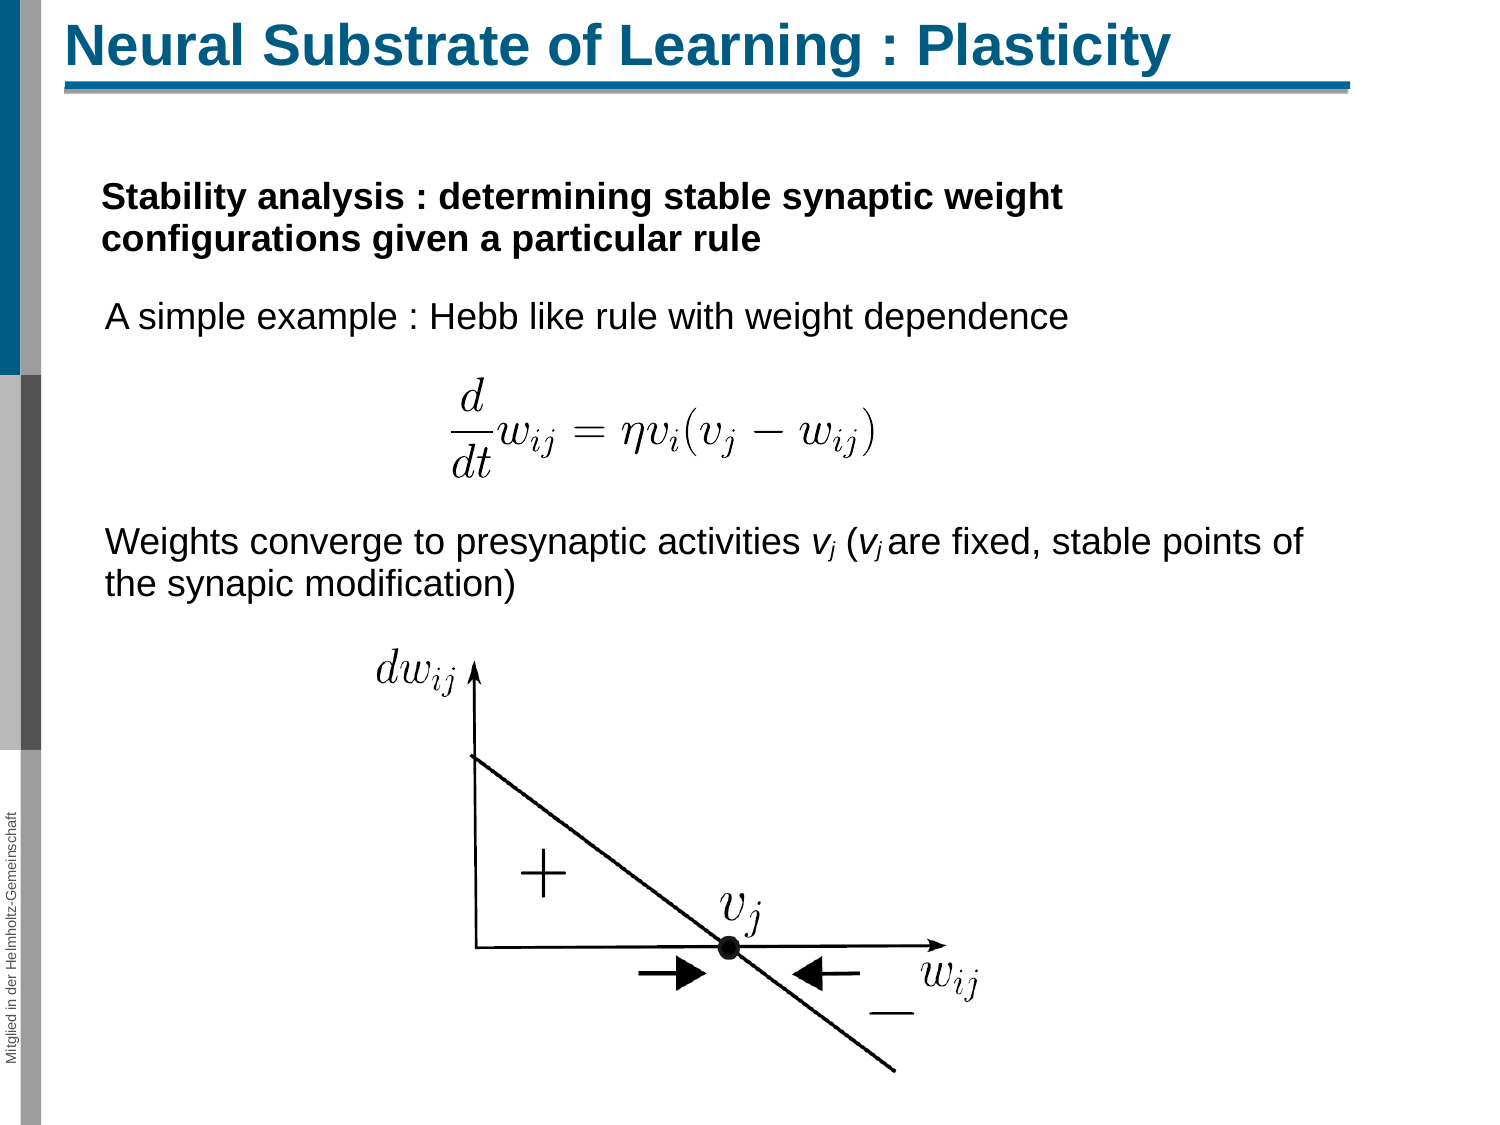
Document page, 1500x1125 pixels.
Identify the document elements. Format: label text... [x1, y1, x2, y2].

picture [435, 360, 890, 496]
text_box Weights converge to presynaptic activities vj (vj are fixed, stable points of the synapic modification) [90, 513, 1329, 625]
text_box A simple example : Hebb like rule with weight dependence [90, 288, 1085, 346]
text_box Stability analysis : determining stable synaptic weight configurations given a particular rule [86, 168, 1276, 267]
picture [366, 630, 985, 1081]
text_box Neural Substrate of Learning : Plasticity [64, 7, 1440, 102]
